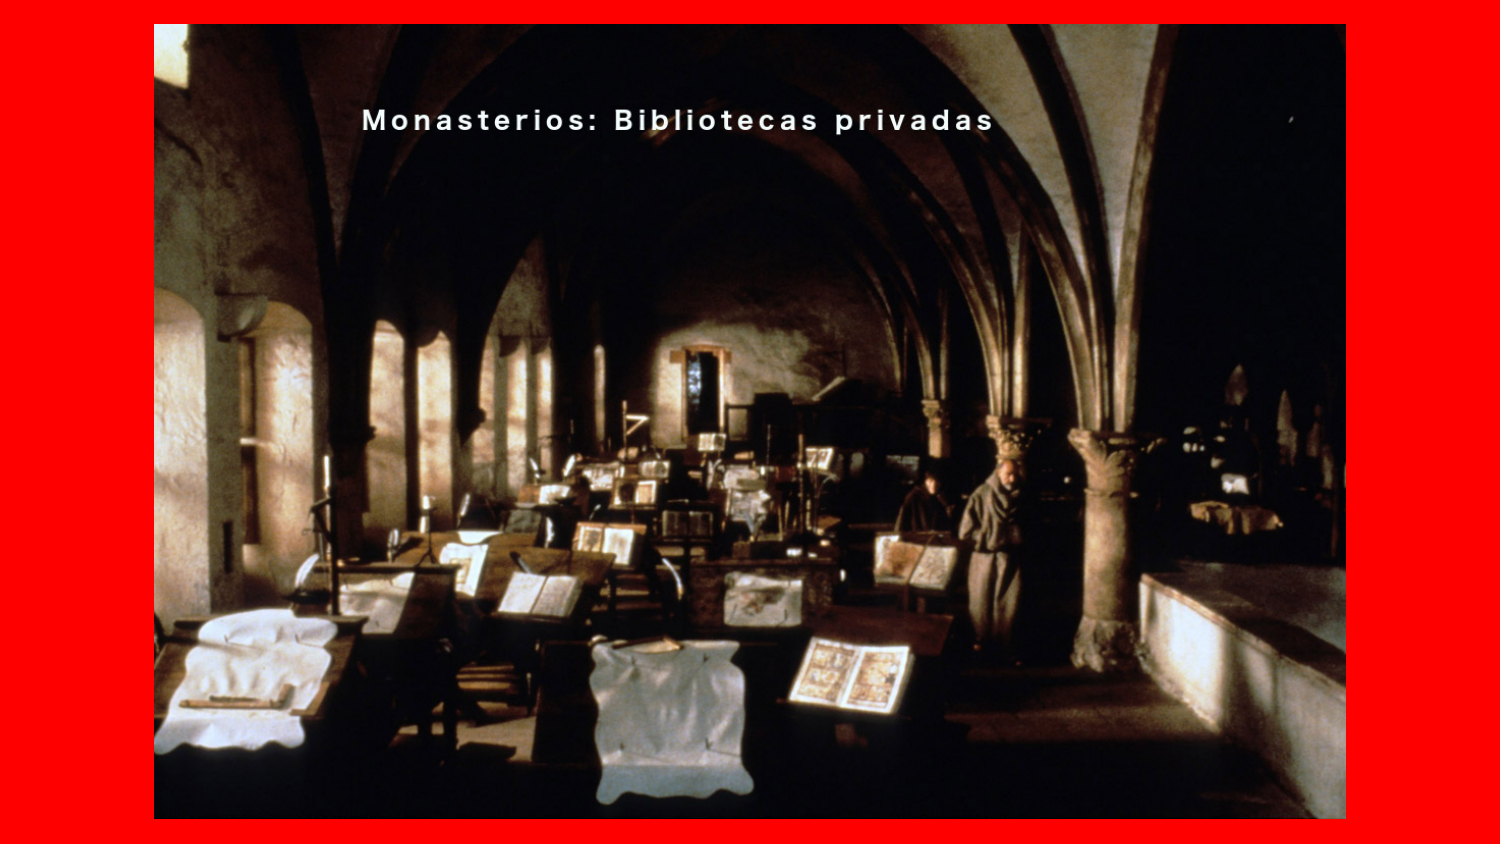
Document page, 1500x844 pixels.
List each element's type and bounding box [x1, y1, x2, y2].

picture [154, 24, 1346, 819]
